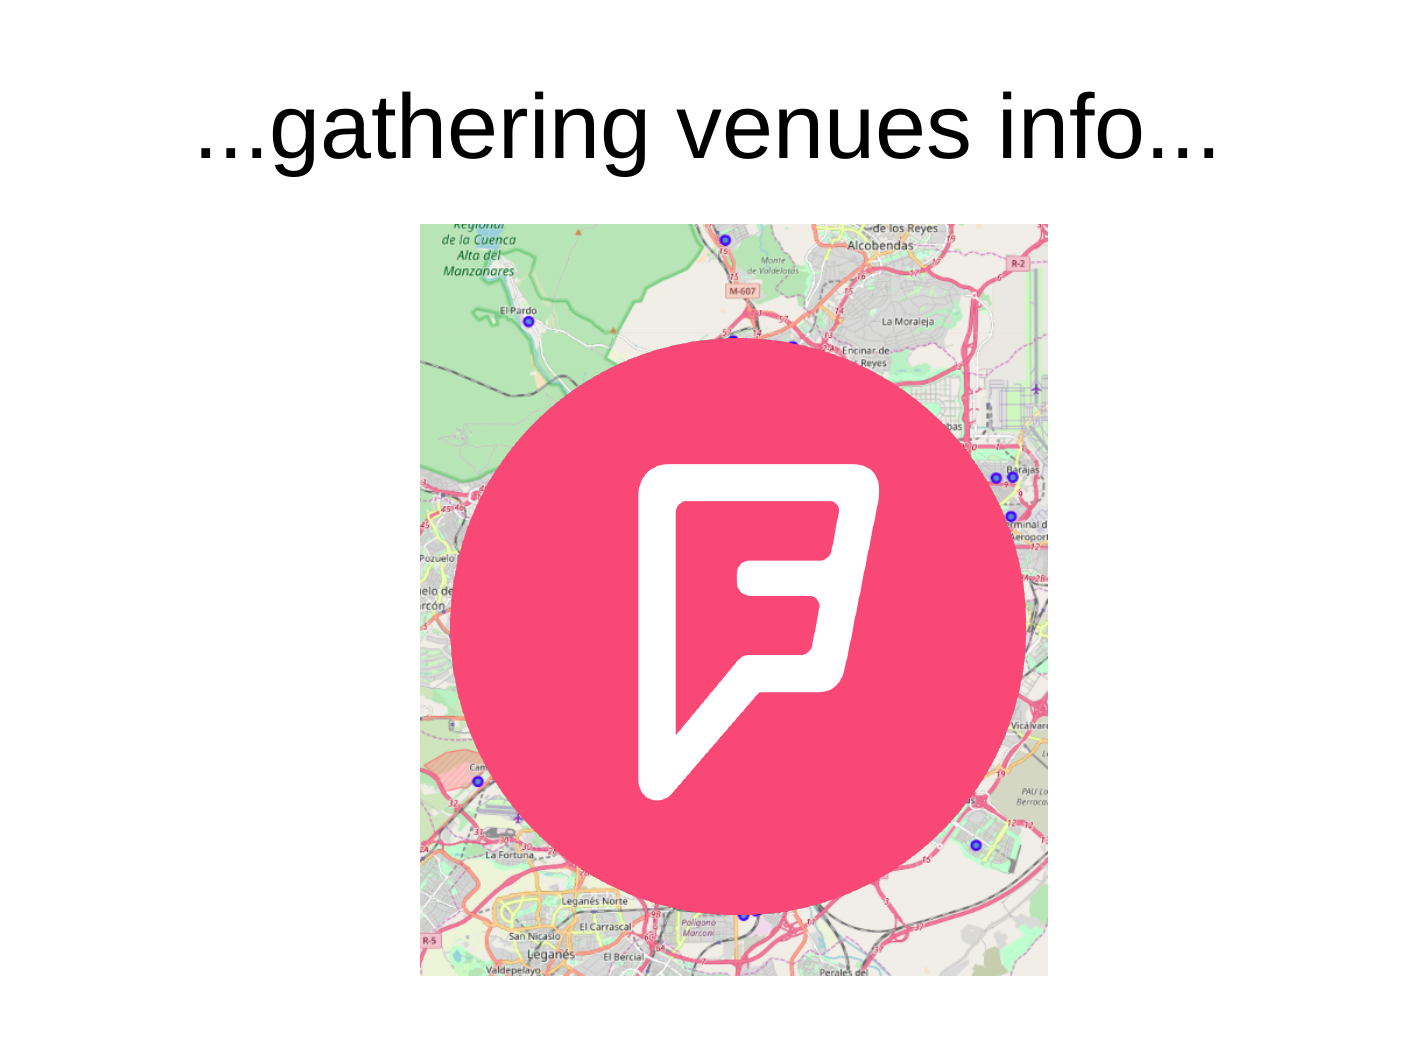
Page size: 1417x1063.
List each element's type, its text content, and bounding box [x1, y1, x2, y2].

picture [420, 224, 1048, 976]
title ...gathering venues info... [70, 42, 1346, 212]
